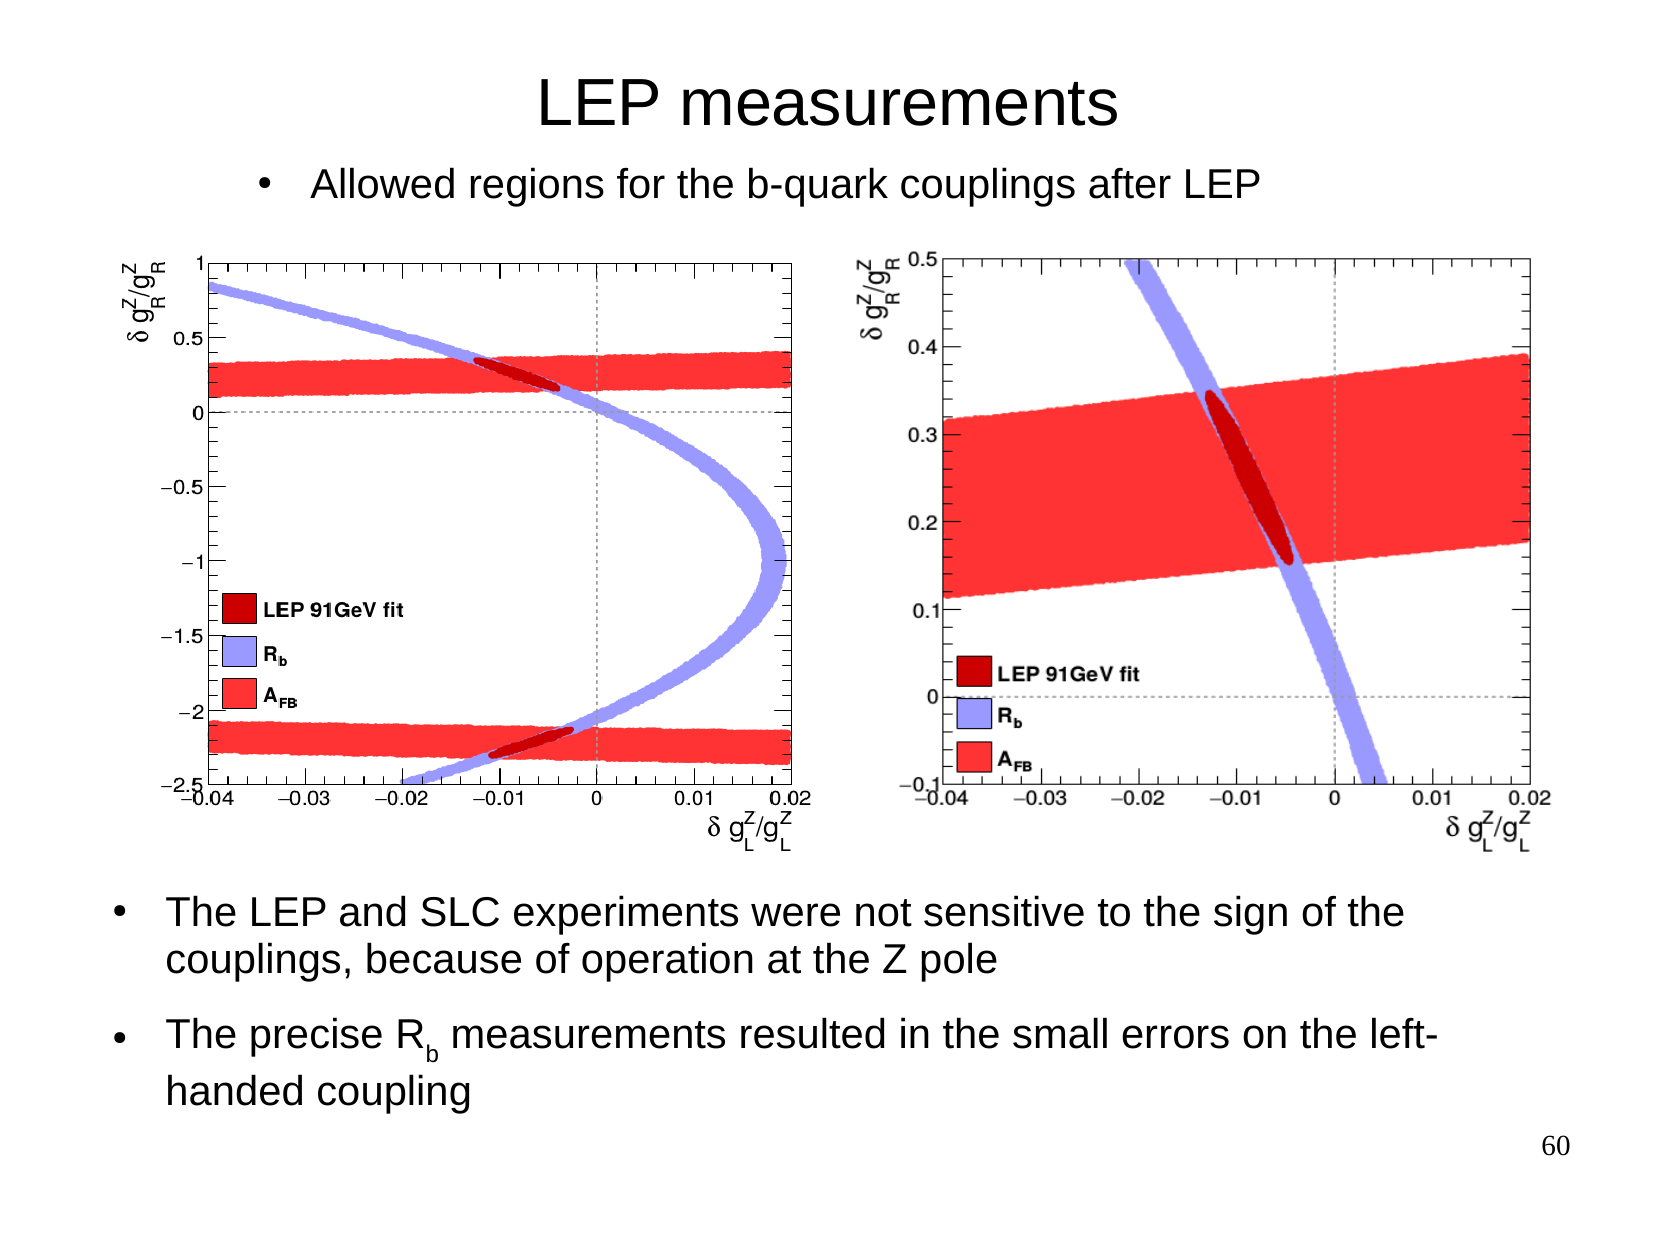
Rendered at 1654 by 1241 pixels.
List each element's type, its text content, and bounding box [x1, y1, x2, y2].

picture [842, 239, 1563, 881]
title LEP measurements [85, 52, 1571, 153]
list The LEP and SLC experiments were not sensitive to the sign of the couplings, because of operation at the Z pole The precise Rb measurements resulted in the small errors on the left-handed coupling [94, 888, 1539, 1204]
picture [97, 248, 826, 871]
list Allowed regions for the b-quark couplings after LEP [239, 161, 1327, 476]
